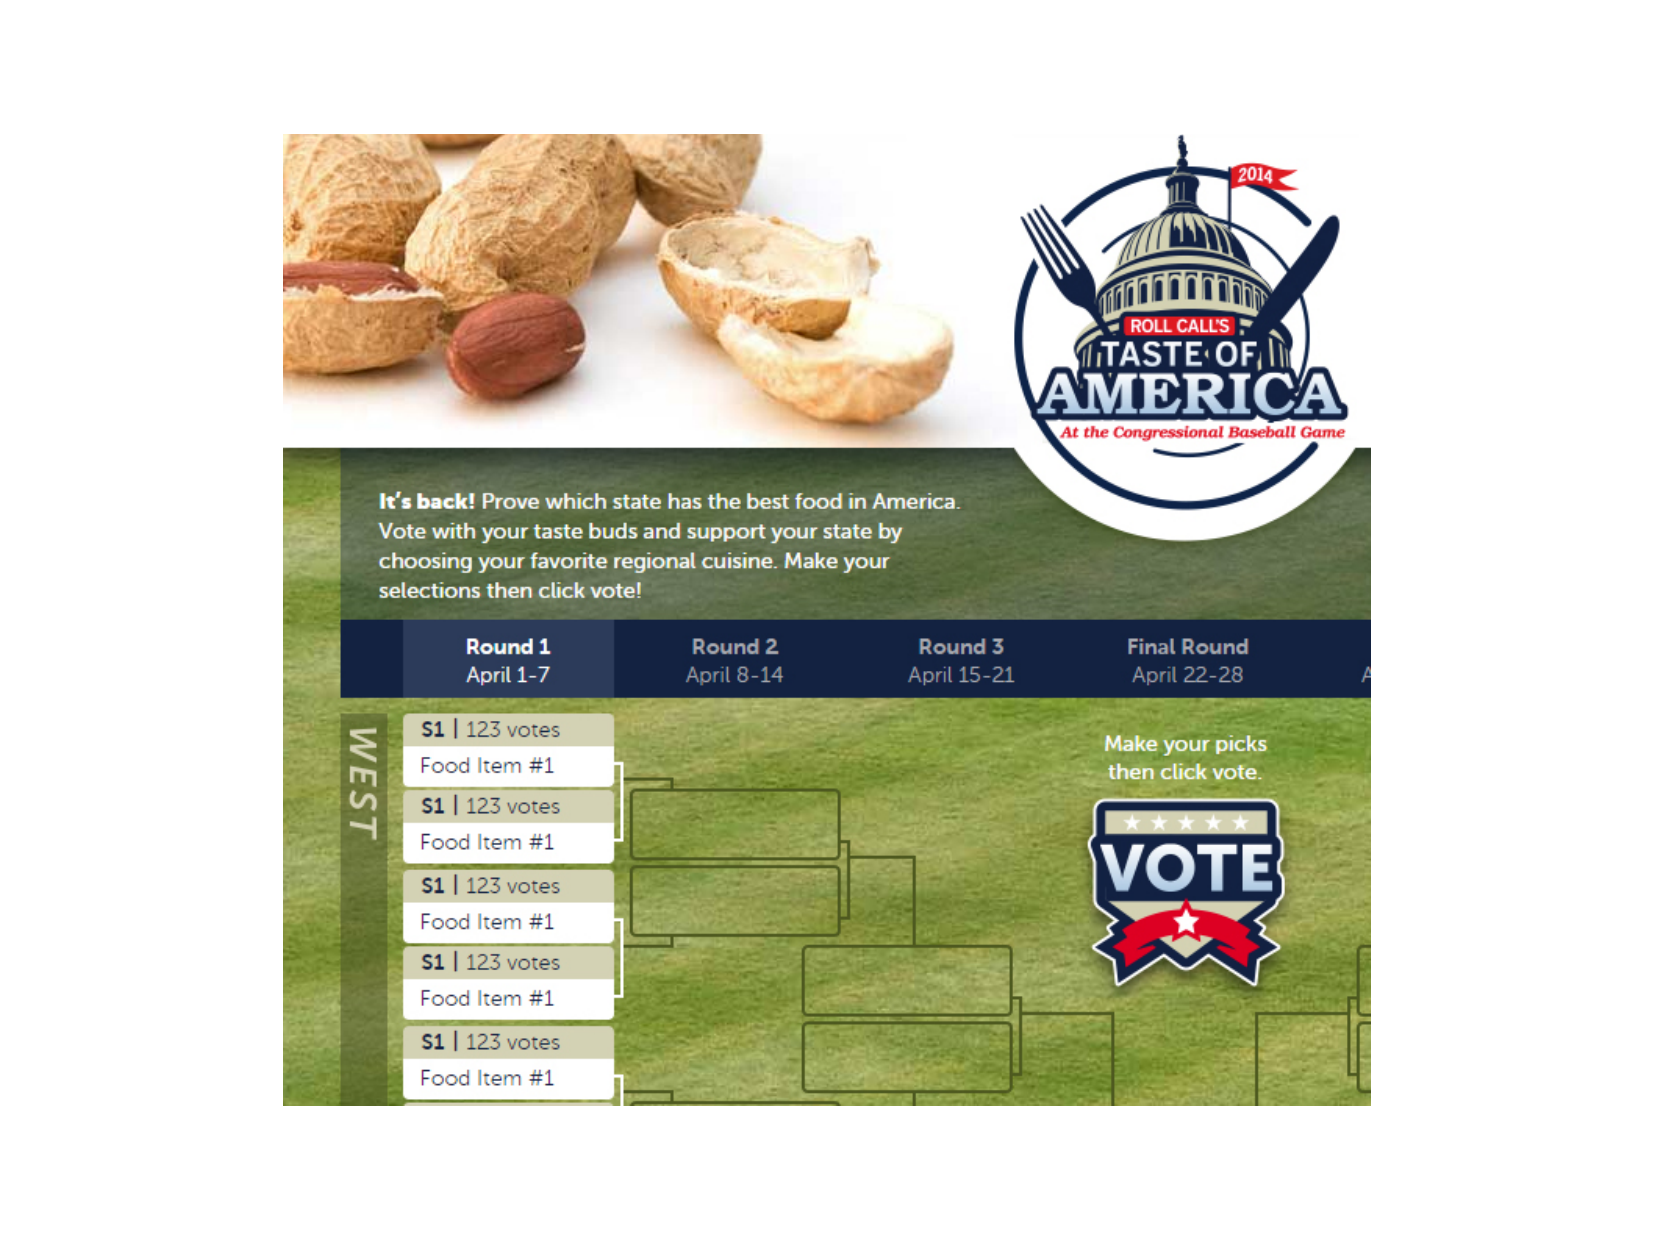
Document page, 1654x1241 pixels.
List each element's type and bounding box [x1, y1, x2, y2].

picture [283, 134, 1371, 1106]
